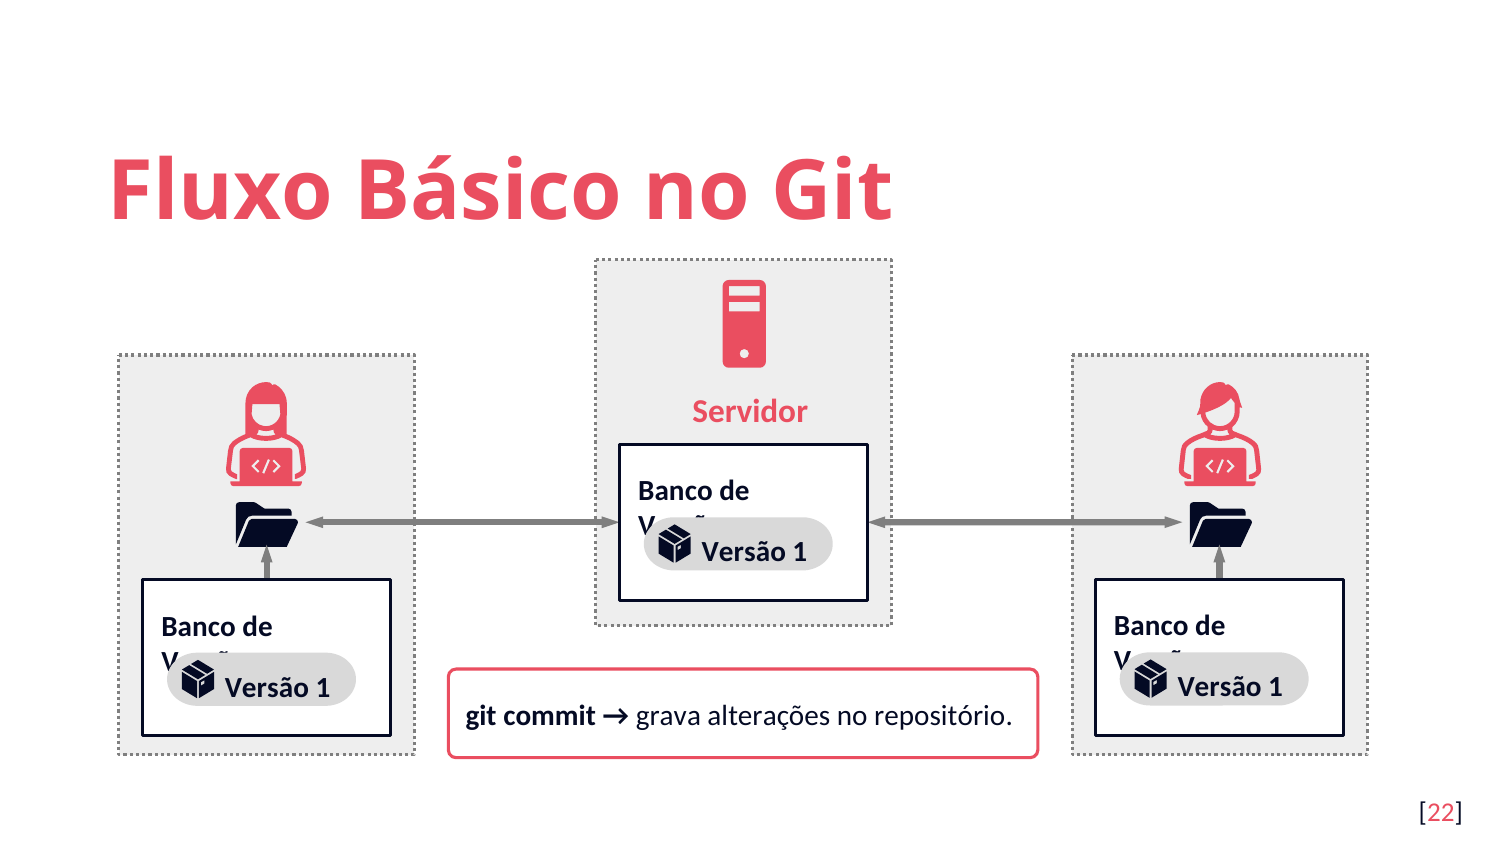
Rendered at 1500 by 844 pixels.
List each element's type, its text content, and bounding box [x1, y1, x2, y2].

text_box Versão 1 [661, 517, 833, 571]
text_box Banco de Versões [623, 456, 868, 510]
text_box Banco de Versões [146, 592, 391, 646]
text_box Versão 1 [167, 662, 174, 697]
text_box Banco de Versões [1099, 591, 1344, 645]
text_box Servidor [596, 373, 892, 423]
picture [718, 275, 770, 372]
slide_number [22] [1403, 779, 1494, 844]
text_box Versão 1 [643, 526, 651, 562]
text_box Versão 1 [183, 652, 356, 706]
text_box Versão 1 [1137, 652, 1309, 706]
text_box Versão 1 [1119, 662, 1126, 696]
text_box [119, 355, 414, 755]
text_box [1072, 355, 1367, 755]
picture [206, 370, 326, 564]
text_box git commit → grava alterações no repositório. [448, 669, 1038, 758]
text_box Fluxo Básico no Git [92, 106, 1404, 245]
picture [1126, 654, 1175, 703]
text_box [596, 260, 891, 373]
picture [174, 655, 222, 703]
picture [1160, 370, 1280, 564]
text_box [596, 423, 891, 626]
picture [651, 519, 699, 568]
